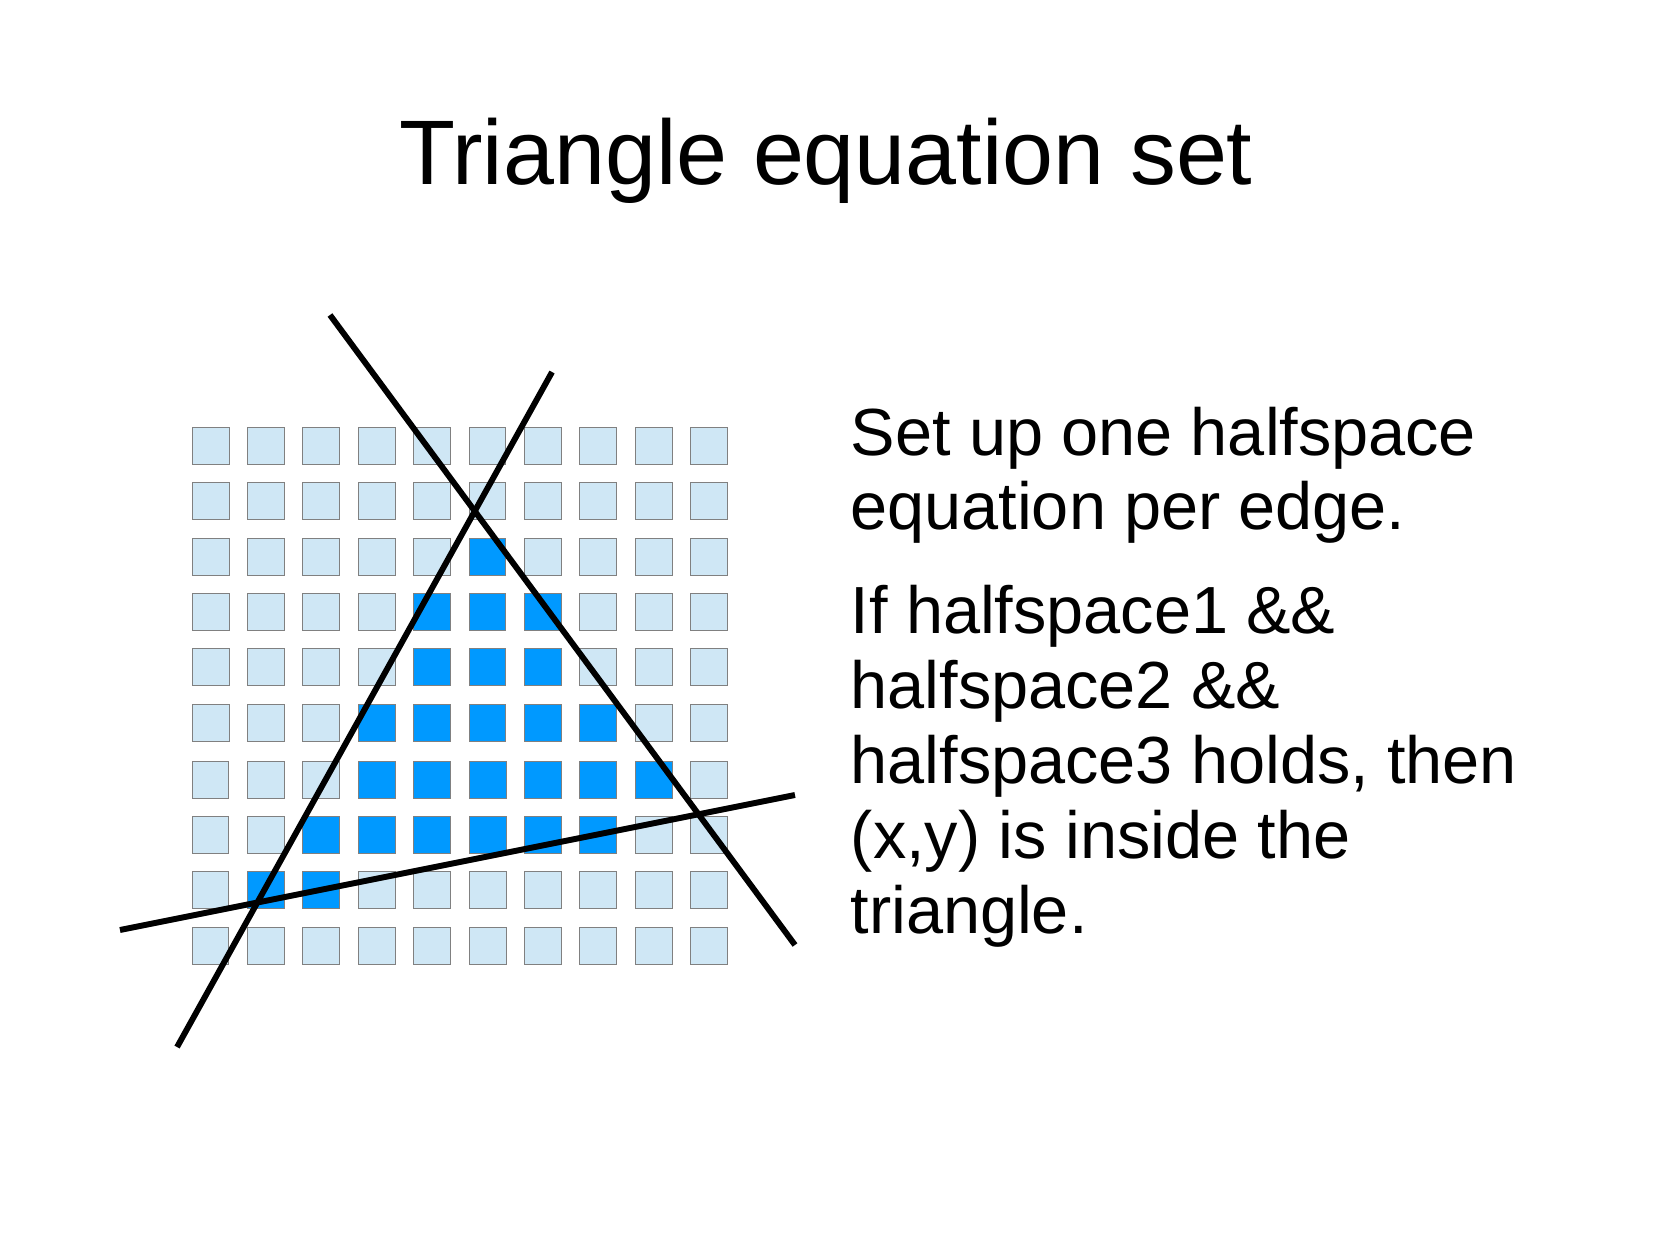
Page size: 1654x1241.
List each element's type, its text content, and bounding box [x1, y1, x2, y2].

text_box [358, 871, 394, 879]
text_box [302, 816, 340, 854]
text_box [469, 871, 507, 909]
text_box [192, 704, 230, 742]
text_box [500, 538, 506, 547]
text_box [579, 871, 617, 909]
text_box [469, 482, 487, 504]
text_box [247, 538, 285, 576]
text_box [635, 927, 673, 965]
text_box [579, 427, 617, 465]
text_box [579, 816, 617, 834]
text_box [581, 648, 617, 686]
text_box [302, 704, 340, 742]
text_box [413, 927, 451, 965]
text_box [302, 871, 340, 890]
text_box [579, 761, 617, 799]
text_box [247, 871, 270, 901]
text_box [469, 704, 506, 742]
text_box [192, 538, 230, 576]
text_box [635, 816, 669, 823]
text_box [579, 834, 617, 854]
text_box [469, 927, 507, 965]
text_box [247, 593, 285, 631]
text_box [192, 648, 230, 686]
text_box [302, 482, 340, 520]
text_box [635, 593, 673, 631]
text_box [413, 816, 451, 854]
text_box [469, 816, 507, 854]
text_box [413, 704, 451, 742]
text_box [635, 823, 673, 854]
text_box [469, 427, 506, 465]
text_box [192, 482, 230, 520]
text_box [358, 538, 396, 576]
text_box [443, 562, 451, 576]
text_box [413, 871, 451, 909]
list Set up one halfspace equation per edge. If halfspace1 && halfspace2 && halfspace3 holds, then (x,y) is inside the triangle. [780, 290, 1538, 1010]
text_box [302, 927, 340, 965]
text_box [469, 593, 506, 631]
text_box [524, 538, 562, 576]
text_box [524, 816, 562, 845]
text_box [302, 648, 340, 686]
text_box [302, 761, 332, 799]
text_box [382, 661, 396, 686]
text_box [319, 762, 340, 799]
text_box [358, 879, 396, 909]
text_box [358, 648, 394, 686]
text_box [690, 818, 723, 854]
text_box [192, 761, 229, 799]
text_box [579, 659, 599, 686]
text_box [413, 538, 451, 576]
text_box [690, 871, 728, 909]
text_box [635, 648, 673, 686]
text_box [302, 890, 340, 909]
text_box [635, 871, 673, 909]
text_box [418, 427, 451, 465]
text_box [258, 901, 285, 909]
text_box [690, 482, 728, 520]
text_box [635, 427, 673, 465]
text_box [192, 927, 229, 965]
text_box [690, 704, 728, 742]
text_box [524, 761, 562, 799]
text_box [469, 648, 506, 686]
text_box [635, 538, 673, 576]
text_box [524, 482, 562, 520]
text_box [358, 482, 396, 520]
text_box [705, 816, 728, 847]
text_box [413, 482, 451, 520]
text_box [358, 816, 396, 854]
text_box [579, 538, 617, 576]
text_box [690, 761, 728, 799]
text_box [690, 593, 728, 631]
text_box [413, 593, 425, 614]
text_box [635, 761, 673, 799]
text_box [192, 871, 229, 909]
text_box [358, 761, 396, 799]
text_box [247, 816, 285, 854]
text_box [579, 482, 617, 520]
text_box [664, 761, 673, 773]
text_box [265, 871, 285, 897]
text_box [524, 593, 558, 631]
text_box [302, 538, 340, 576]
text_box [247, 761, 285, 799]
text_box [524, 427, 562, 465]
text_box [469, 761, 507, 799]
text_box [579, 593, 617, 631]
text_box [358, 427, 396, 465]
text_box [579, 927, 617, 965]
text_box [302, 427, 340, 465]
text_box [524, 648, 562, 686]
text_box [358, 704, 363, 713]
text_box [690, 927, 728, 965]
title Triangle equation set [82, 49, 1571, 257]
text_box [192, 816, 229, 854]
text_box [413, 648, 451, 686]
text_box [247, 704, 285, 742]
text_box [302, 593, 340, 631]
text_box [469, 538, 506, 576]
text_box [690, 538, 728, 576]
text_box [524, 704, 562, 742]
text_box [247, 482, 285, 520]
text_box [479, 482, 506, 520]
text_box [358, 593, 396, 631]
text_box [192, 427, 230, 465]
text_box [247, 927, 285, 965]
text_box [579, 704, 617, 742]
text_box [413, 593, 451, 631]
text_box [524, 871, 562, 909]
text_box [540, 593, 562, 622]
text_box [524, 845, 562, 854]
text_box [247, 648, 285, 686]
text_box [635, 482, 673, 520]
text_box [413, 761, 451, 799]
text_box [524, 927, 562, 965]
text_box [247, 427, 285, 465]
text_box [413, 434, 436, 465]
text_box [358, 927, 396, 965]
text_box [690, 648, 728, 686]
text_box [358, 704, 396, 742]
text_box [635, 704, 673, 742]
text_box [192, 593, 230, 631]
text_box [690, 427, 728, 465]
